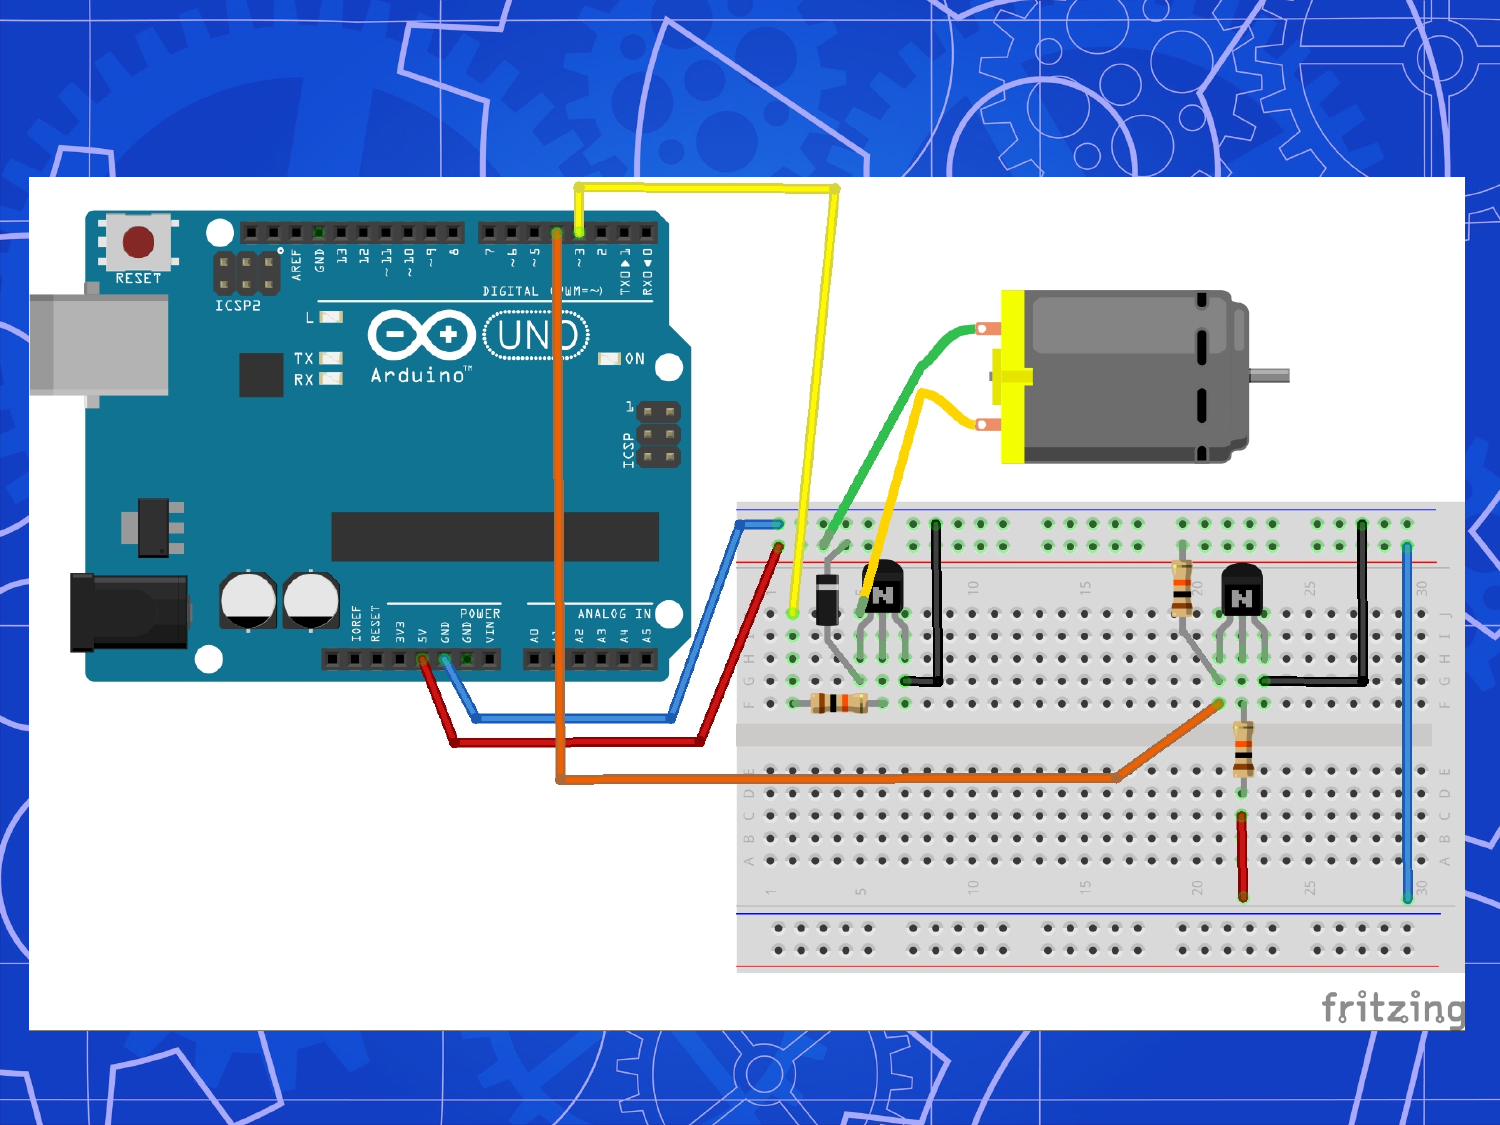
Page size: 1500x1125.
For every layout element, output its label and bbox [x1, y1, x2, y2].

picture [29, 177, 1465, 1031]
